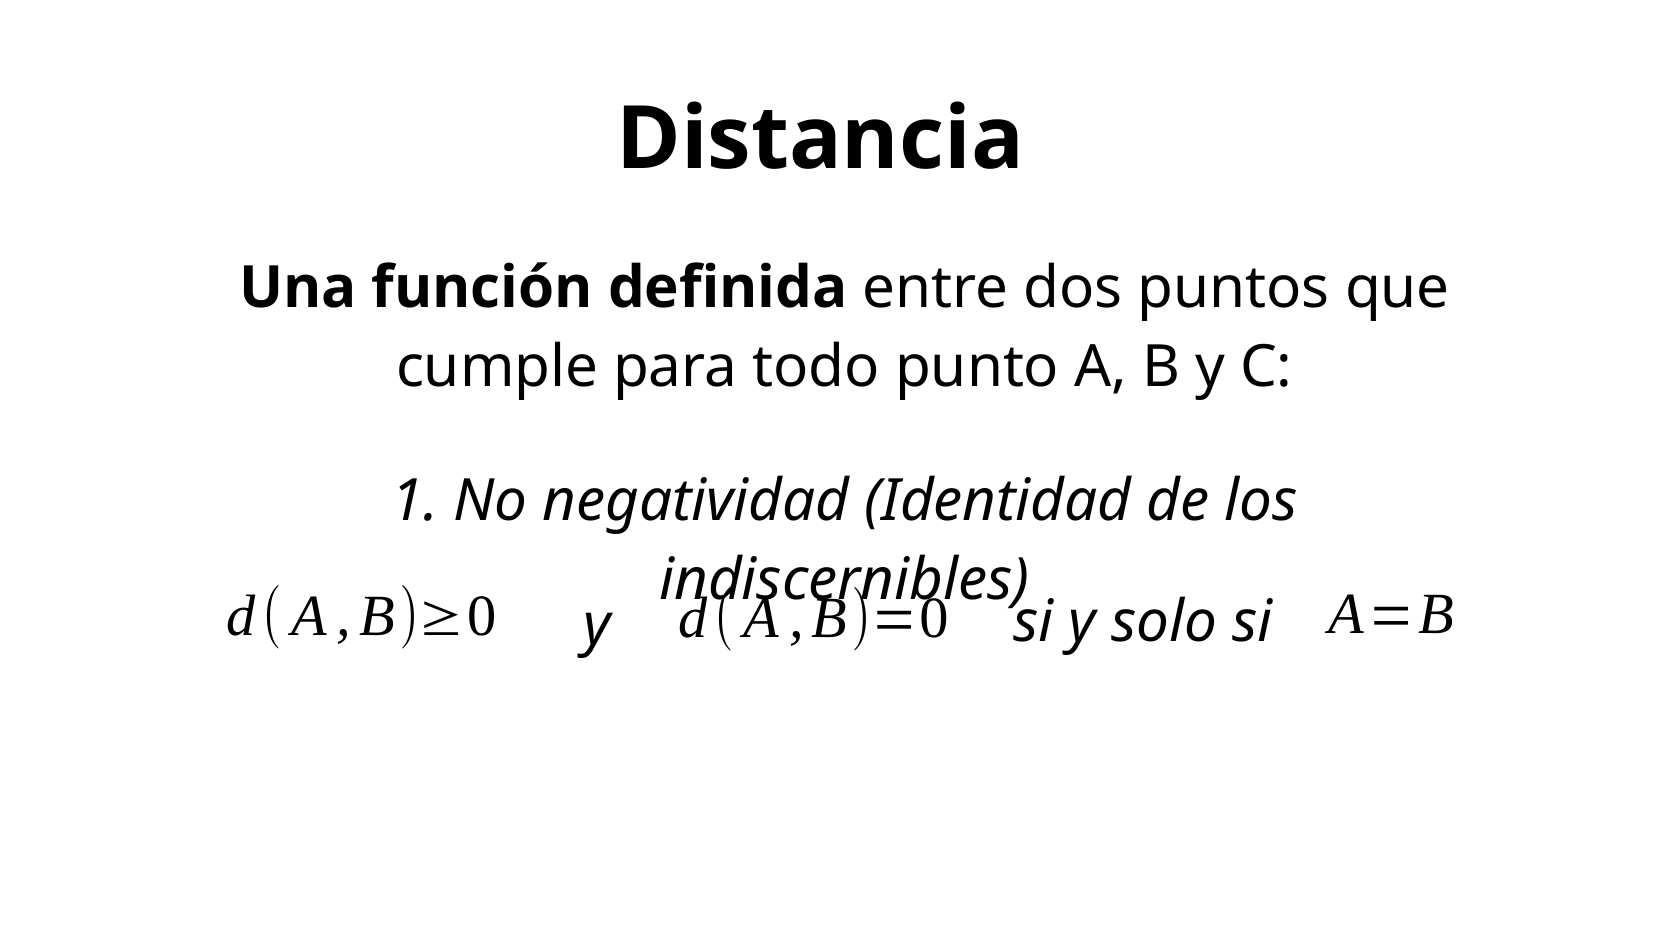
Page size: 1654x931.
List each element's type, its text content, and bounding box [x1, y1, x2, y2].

text_box 1. No negatividad (Identidad de los indiscernibles) [190, 450, 1499, 553]
chart [677, 584, 950, 655]
text_box Una función definida entre dos puntos que cumple para todo punto A, B y C: [190, 553, 1499, 635]
text_box Distancia [201, 67, 1440, 237]
text_box si y solo si [994, 571, 1292, 657]
text_box y [527, 575, 668, 677]
chart [225, 581, 498, 652]
text_box Una función definida entre dos puntos que cumple para todo punto A, B y C: [190, 237, 1499, 450]
chart [1322, 581, 1457, 647]
